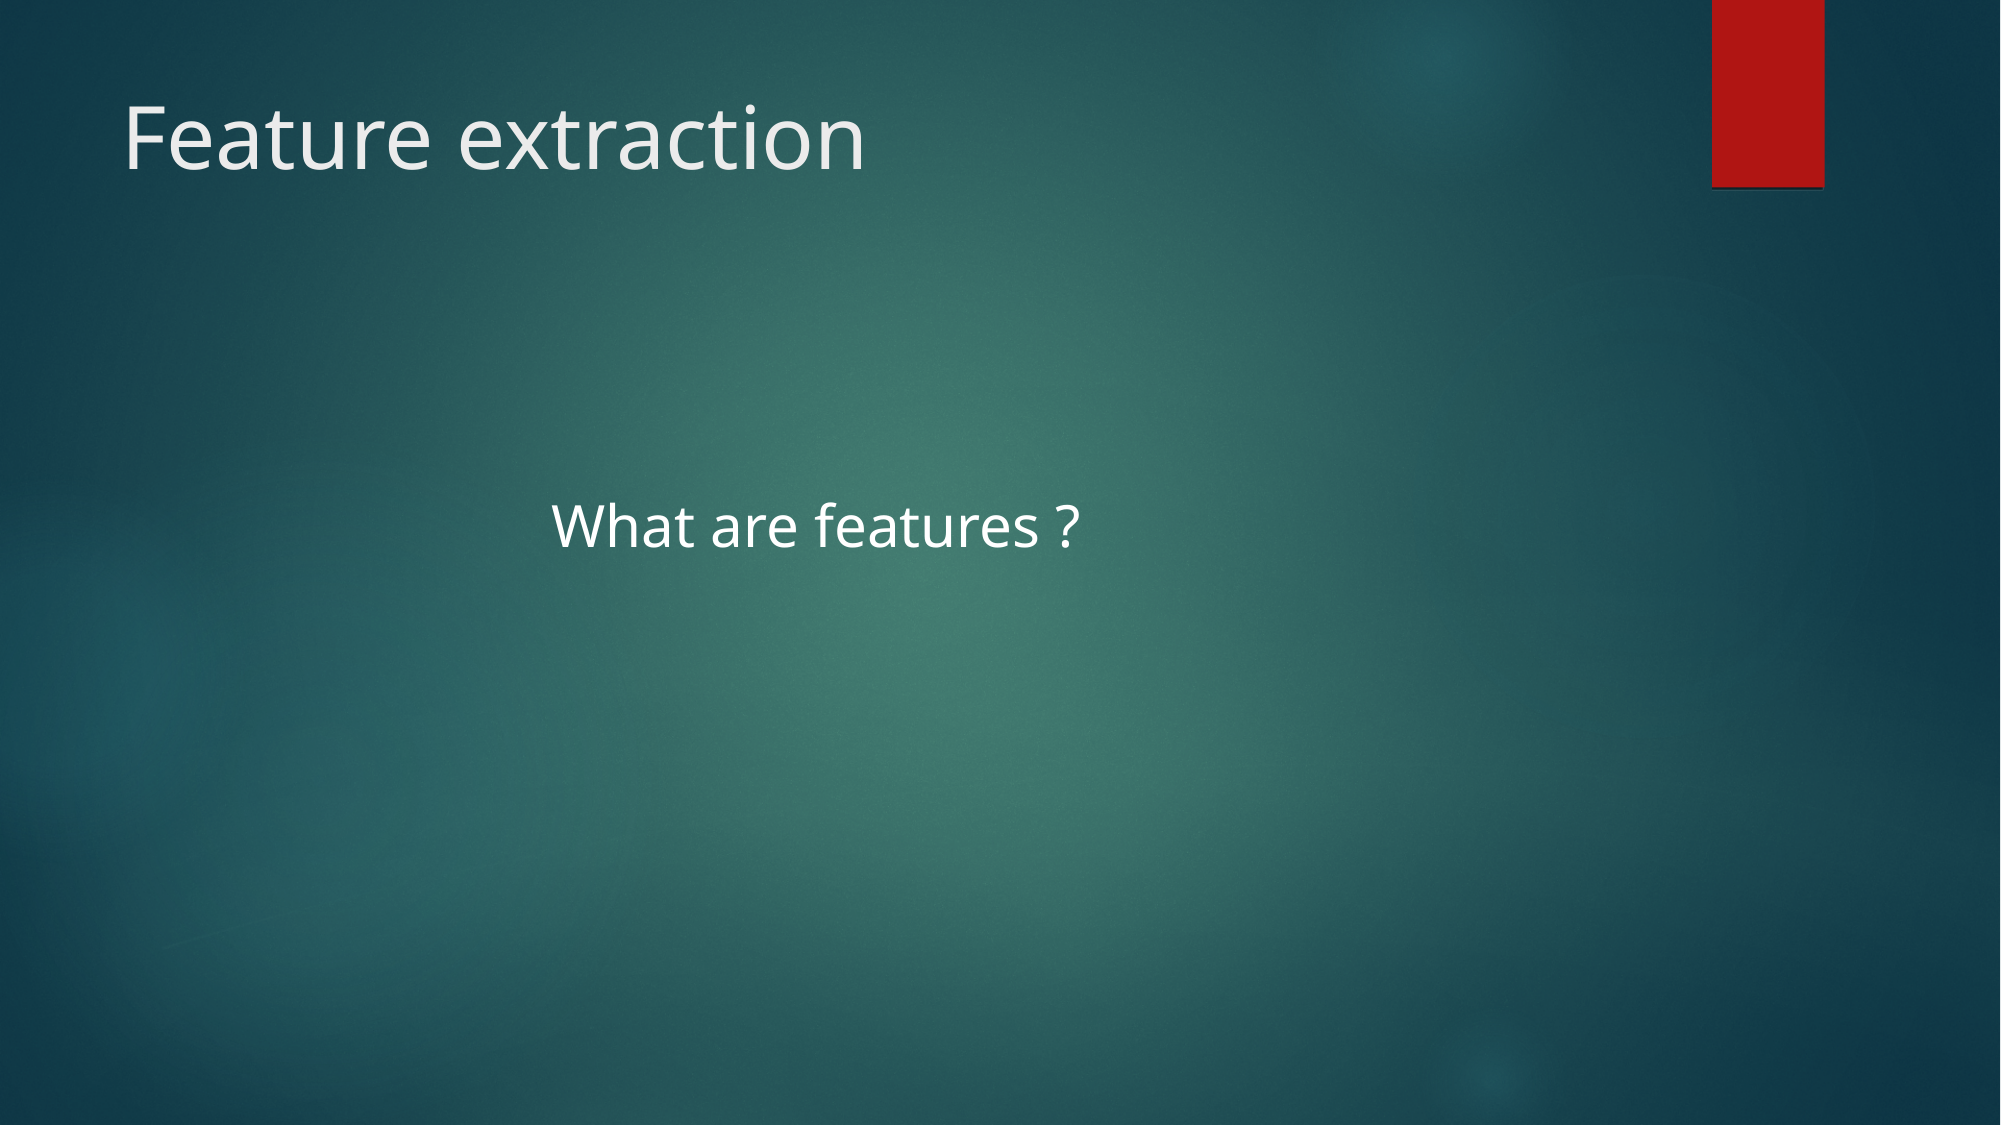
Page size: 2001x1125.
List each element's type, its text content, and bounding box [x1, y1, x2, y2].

list What are features ? [480, 481, 1948, 1125]
picture [0, 0, 2001, 1125]
title Feature extraction [106, 74, 1649, 304]
